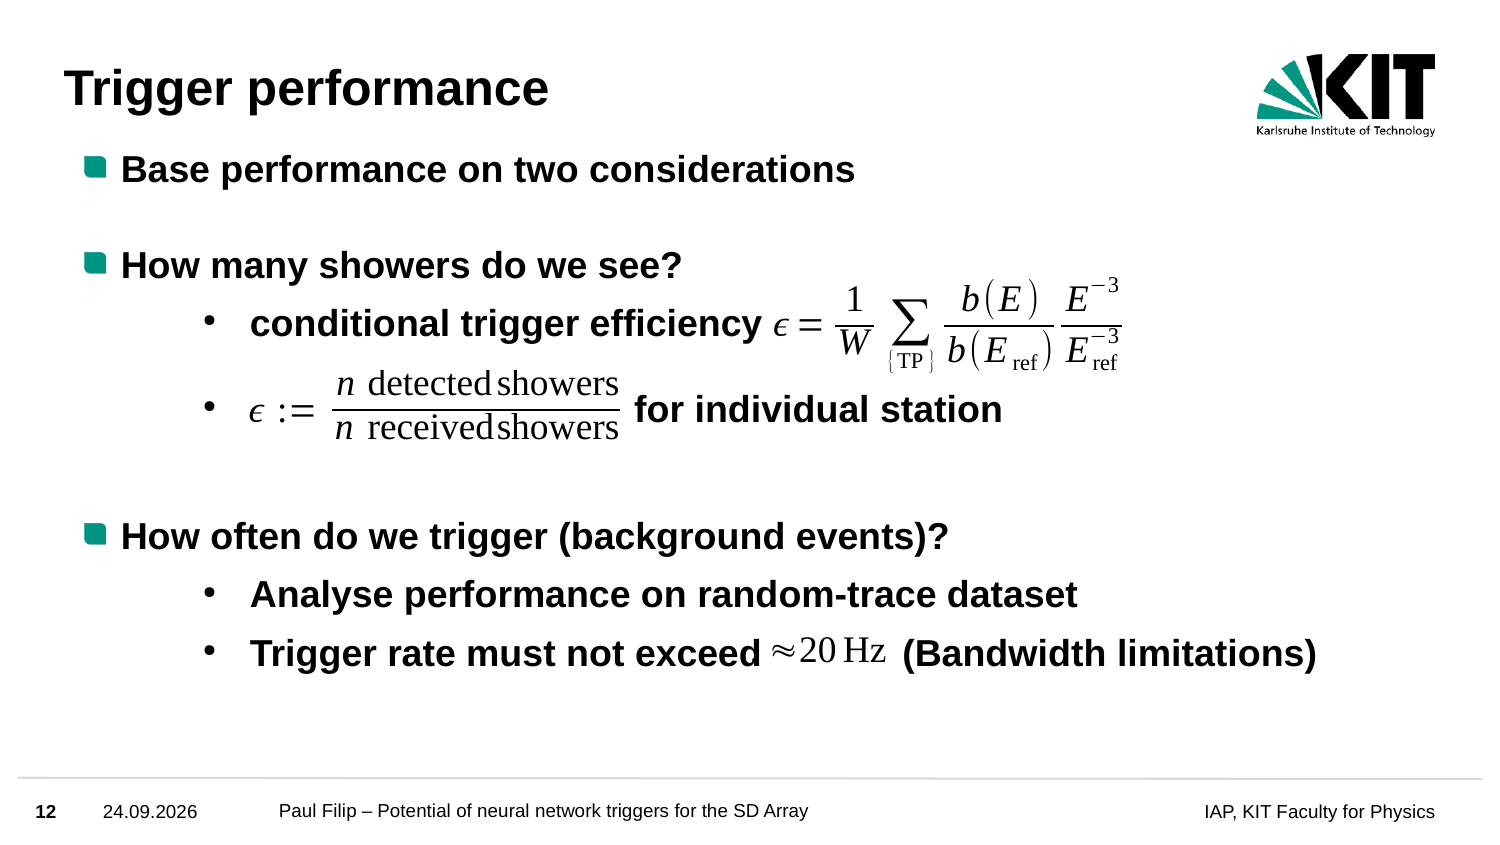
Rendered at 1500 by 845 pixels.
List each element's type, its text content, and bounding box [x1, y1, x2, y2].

chart [244, 370, 622, 451]
picture [1257, 54, 1435, 137]
list Base performance on two considerations How many showers do we see? conditional trigger efficiency for individual station How often do we trigger (background events)? Analyse performance on random-trace dataset Trigger rate must not exceed (Bandwidth limitations) [37, 150, 1463, 713]
chart [768, 276, 1124, 378]
title Trigger performance [63, 22, 1343, 117]
chart [749, 637, 889, 676]
